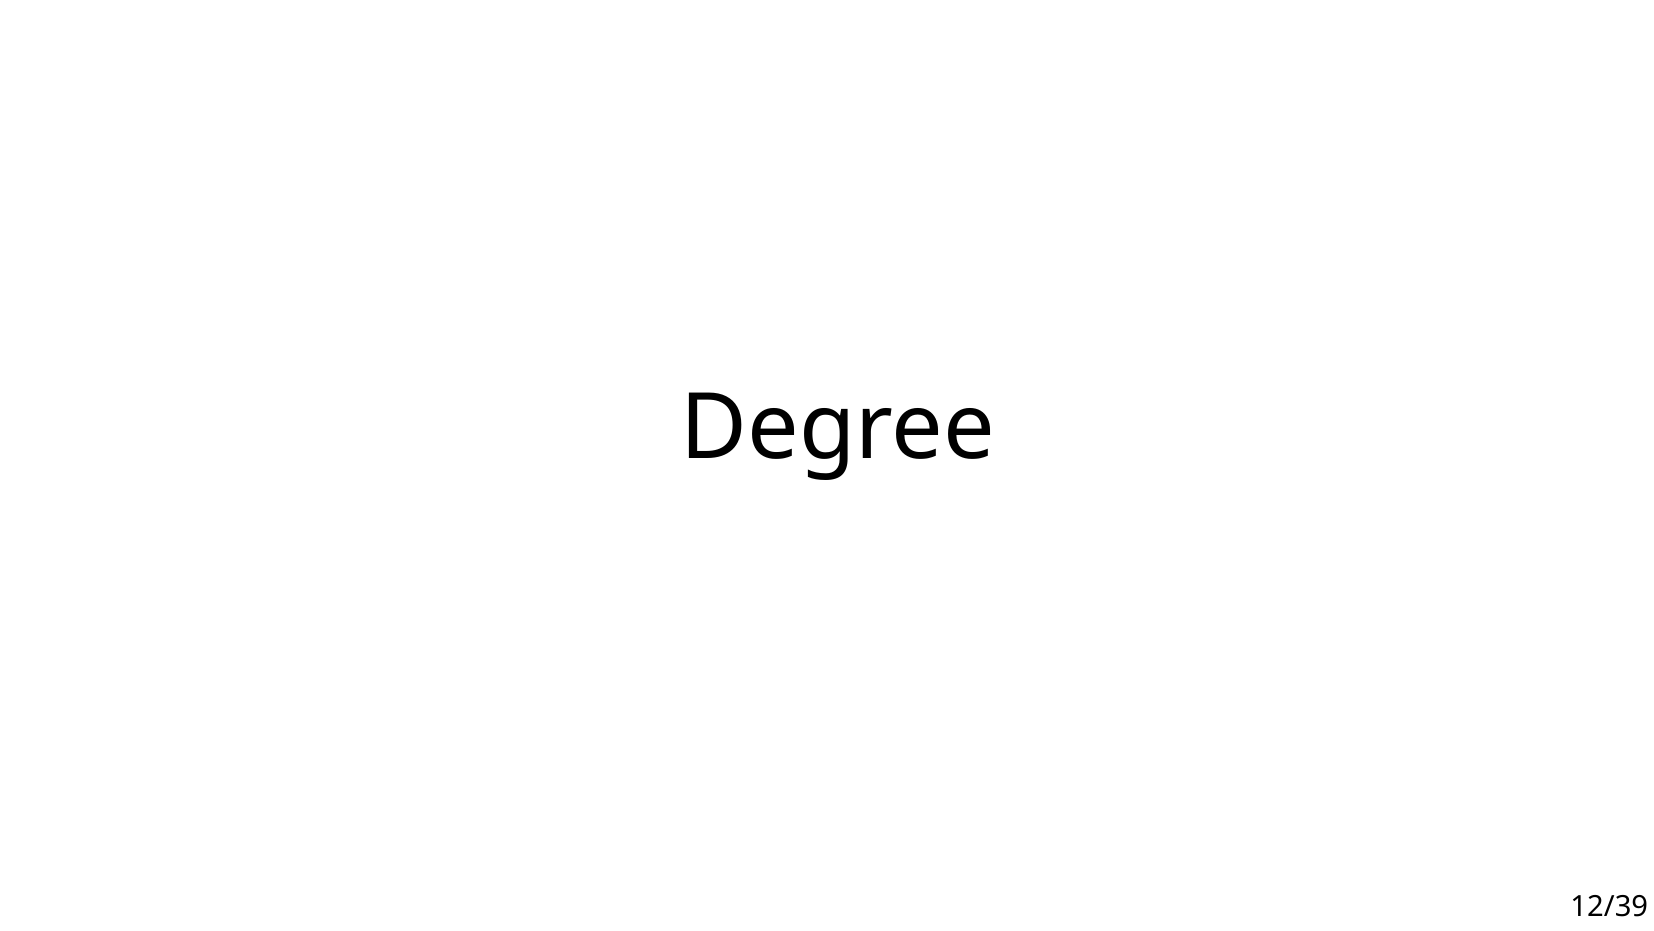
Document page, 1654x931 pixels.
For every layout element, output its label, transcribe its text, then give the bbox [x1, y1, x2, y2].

title Degree [93, 345, 1582, 501]
